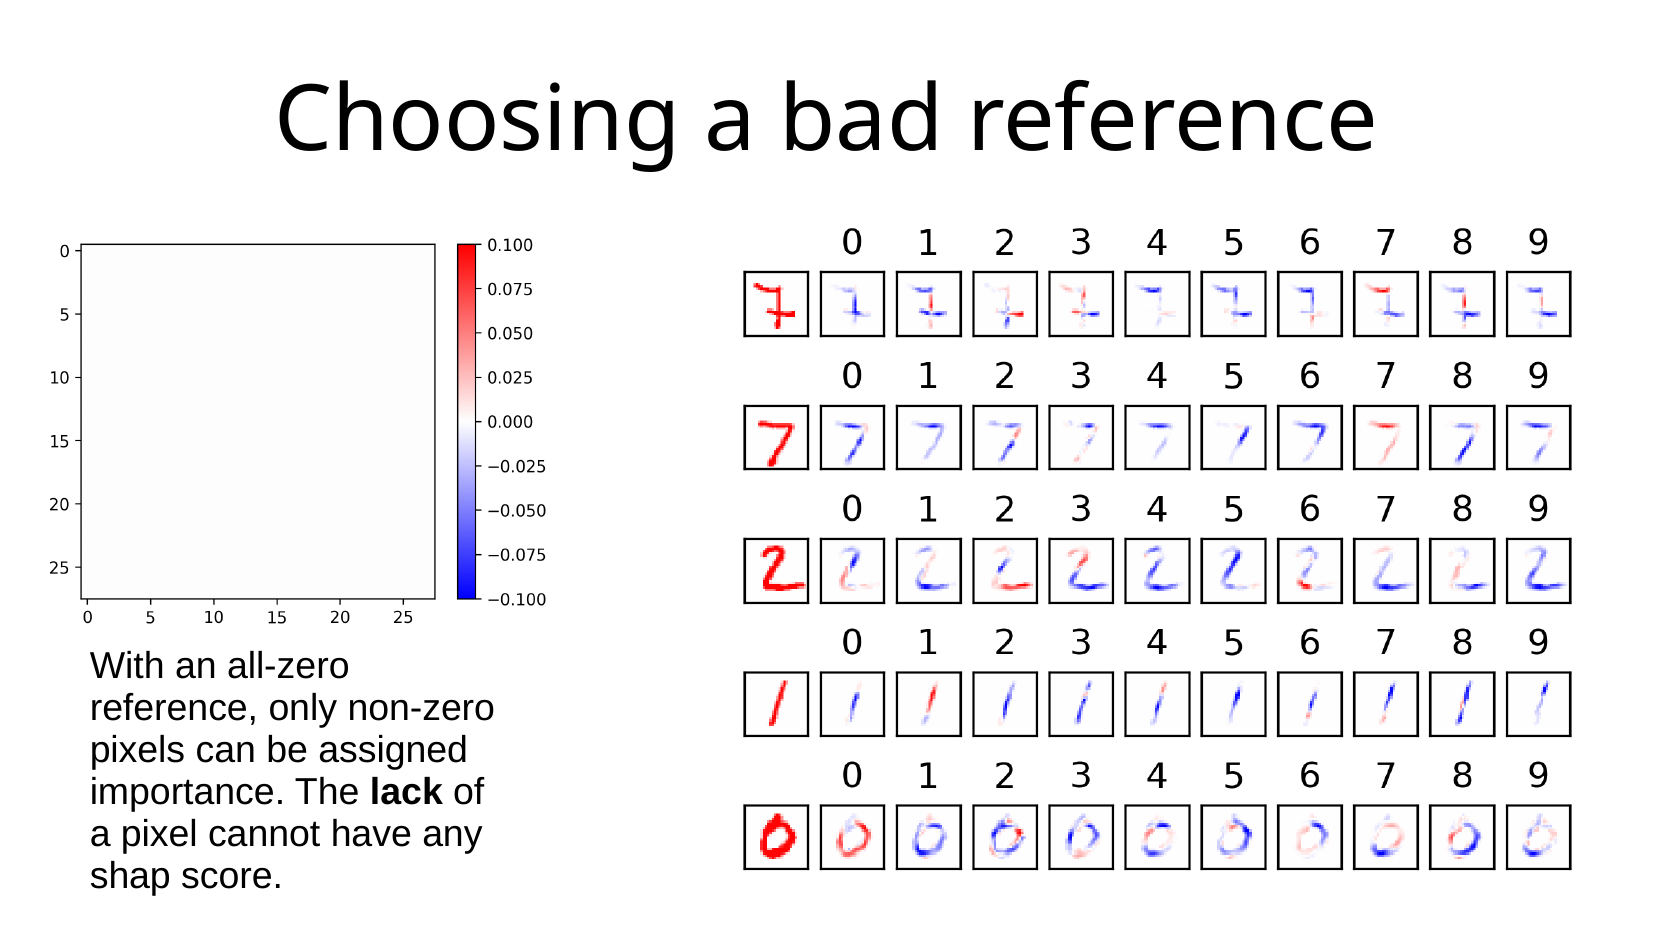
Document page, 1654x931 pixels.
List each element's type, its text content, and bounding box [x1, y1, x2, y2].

picture [712, 206, 1591, 901]
text_box With an all-zero reference, only non-zero pixels can be assigned importance. The lack of a pixel cannot have any shap score. [75, 637, 526, 905]
title Choosing a bad reference [82, 37, 1571, 193]
picture [37, 226, 558, 638]
